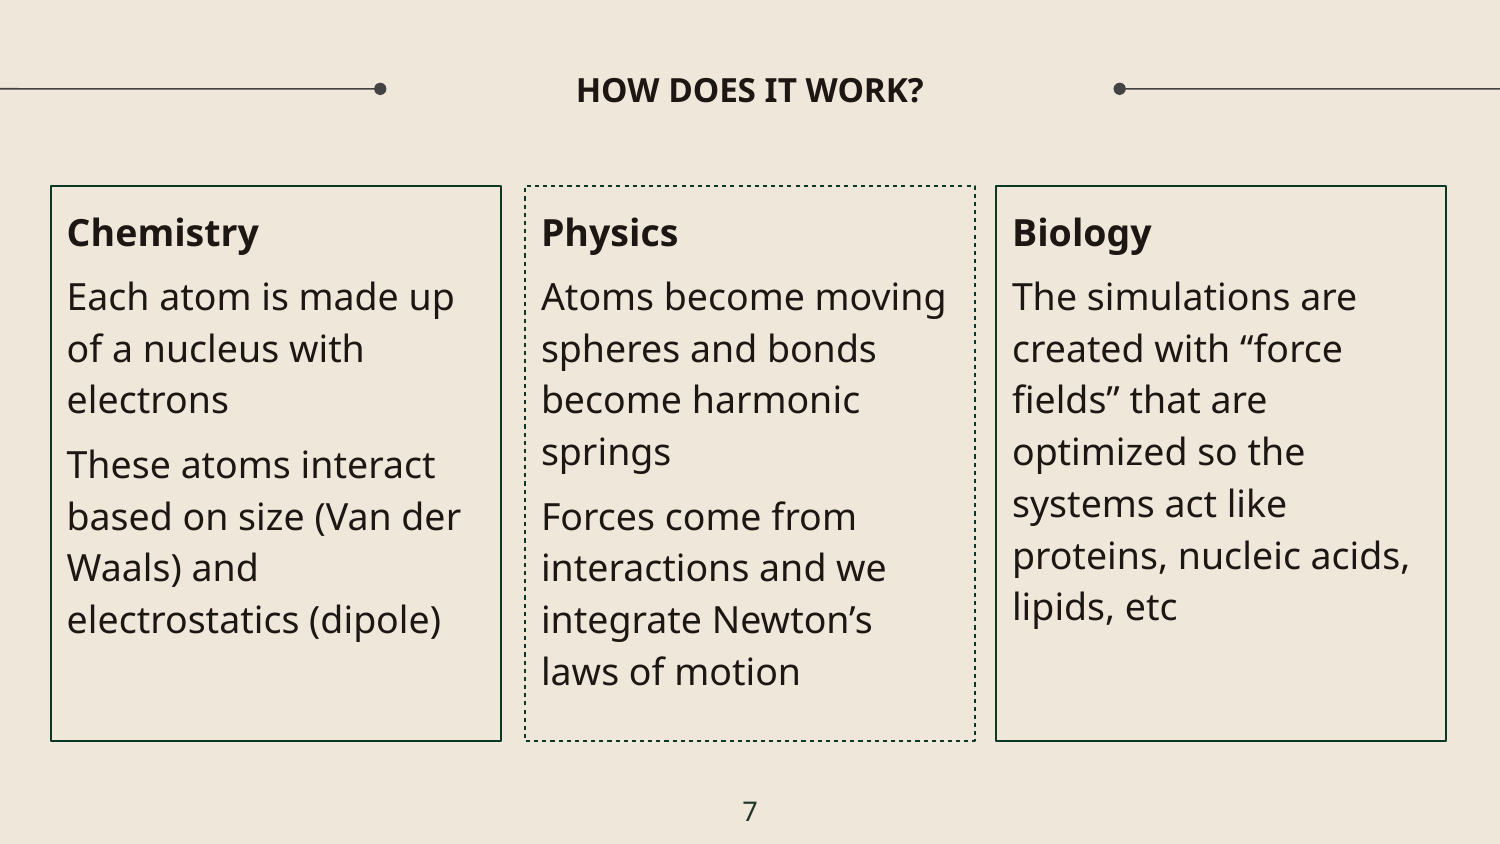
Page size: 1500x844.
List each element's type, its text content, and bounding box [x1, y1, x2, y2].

list Chemistry Each atom is made up of a nucleus with electrons These atoms interact based on size (Van der Waals) and electrostatics (dipole) [50, 186, 501, 742]
slide_number <number> [705, 779, 795, 844]
list Biology The simulations are created with “force fields” that are optimized so the systems act like proteins, nucleic acids, lipids, etc [996, 186, 1447, 742]
title HOW DOES IT WORK? [380, 18, 1120, 160]
list Physics Atoms become moving spheres and bonds become harmonic springs Forces come from interactions and we integrate Newton’s laws of motion [525, 186, 976, 742]
